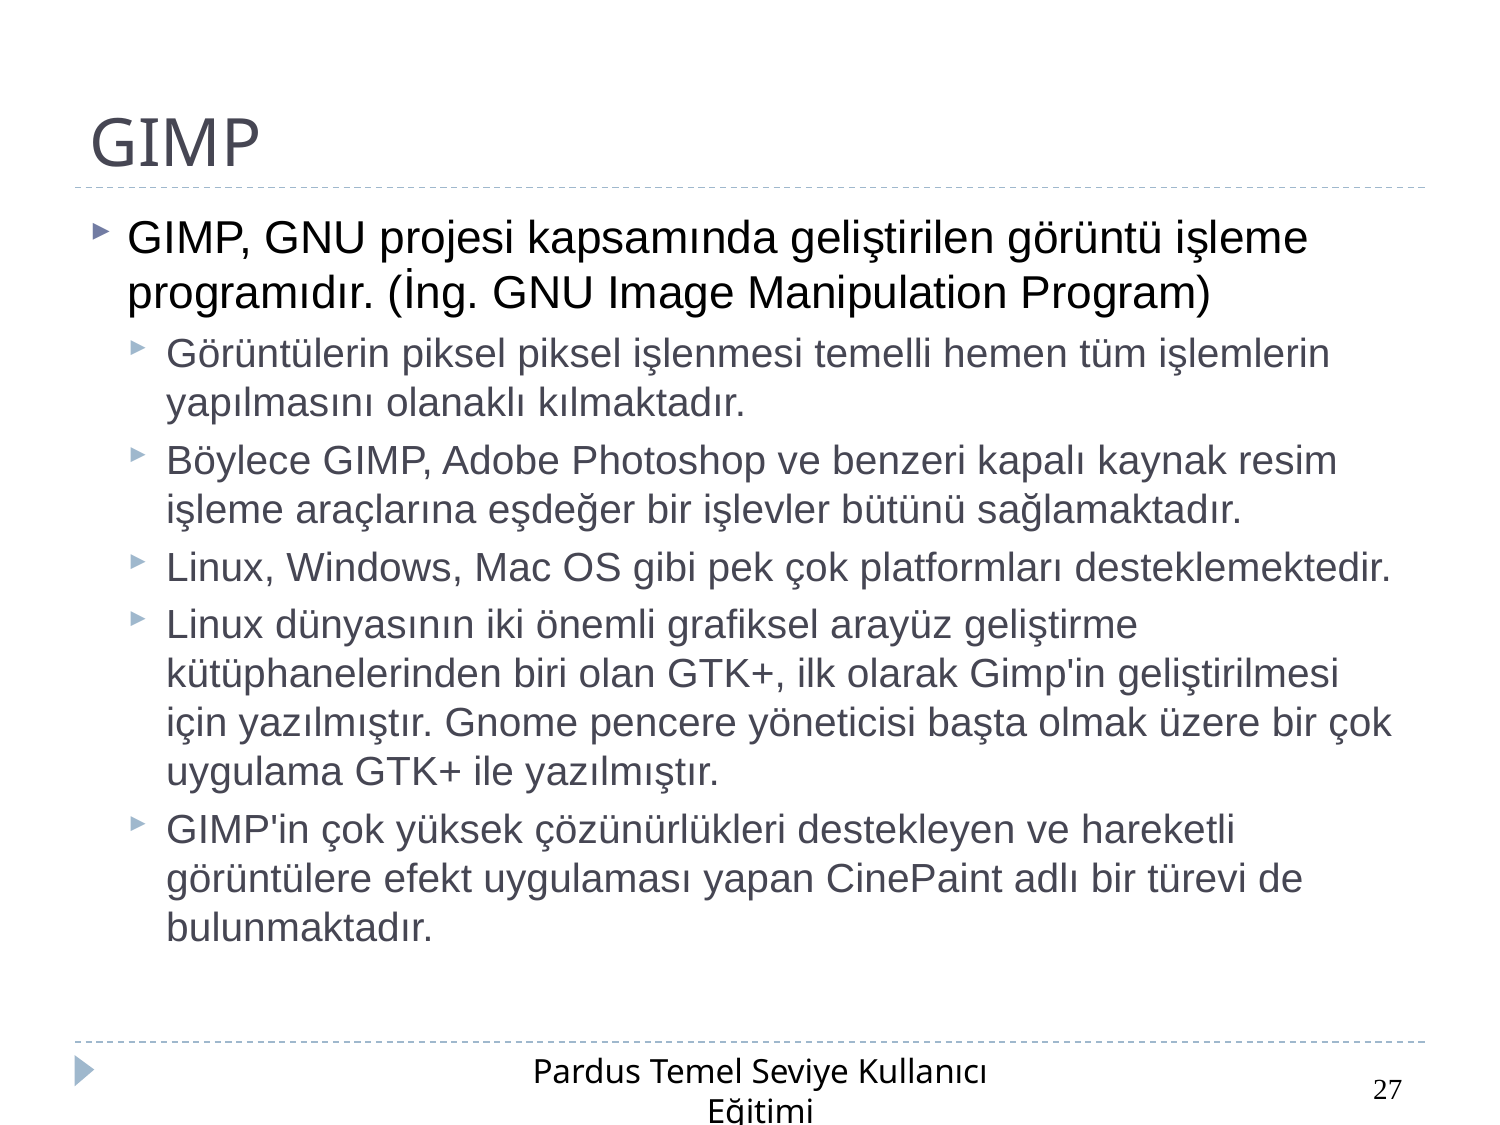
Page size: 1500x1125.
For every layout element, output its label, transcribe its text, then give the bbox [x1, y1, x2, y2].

list GIMP, GNU projesi kapsamında geliştirilen görüntü işleme programıdır. (İng. GNU Image Manipulation Program) Görüntülerin piksel piksel işlenmesi temelli hemen tüm işlemlerin yapılmasını olanaklı kılmaktadır. Böylece GIMP, Adobe Photoshop ve benzeri kapalı kaynak resim işleme araçlarına eşdeğer bir işlevler bütünü sağlamaktadır. Linux, Windows, Mac OS gibi pek çok platformları desteklemektedir. Linux dünyasının iki önemli grafiksel arayüz geliştirme kütüphanelerinden biri olan GTK+, ilk olarak Gimp'in geliştirilmesi için yazılmıştır. Gnome pencere yöneticisi başta olmak üzere bir çok uygulama GTK+ ile yazılmıştır. GIMP'in çok yüksek çözünürlükleri destekleyen ve hareketli görüntülere efekt uygulaması yapan CinePaint adlı bir türevi de bulunmaktadır. [75, 200, 1425, 1010]
title GIMP [75, 24, 1425, 188]
